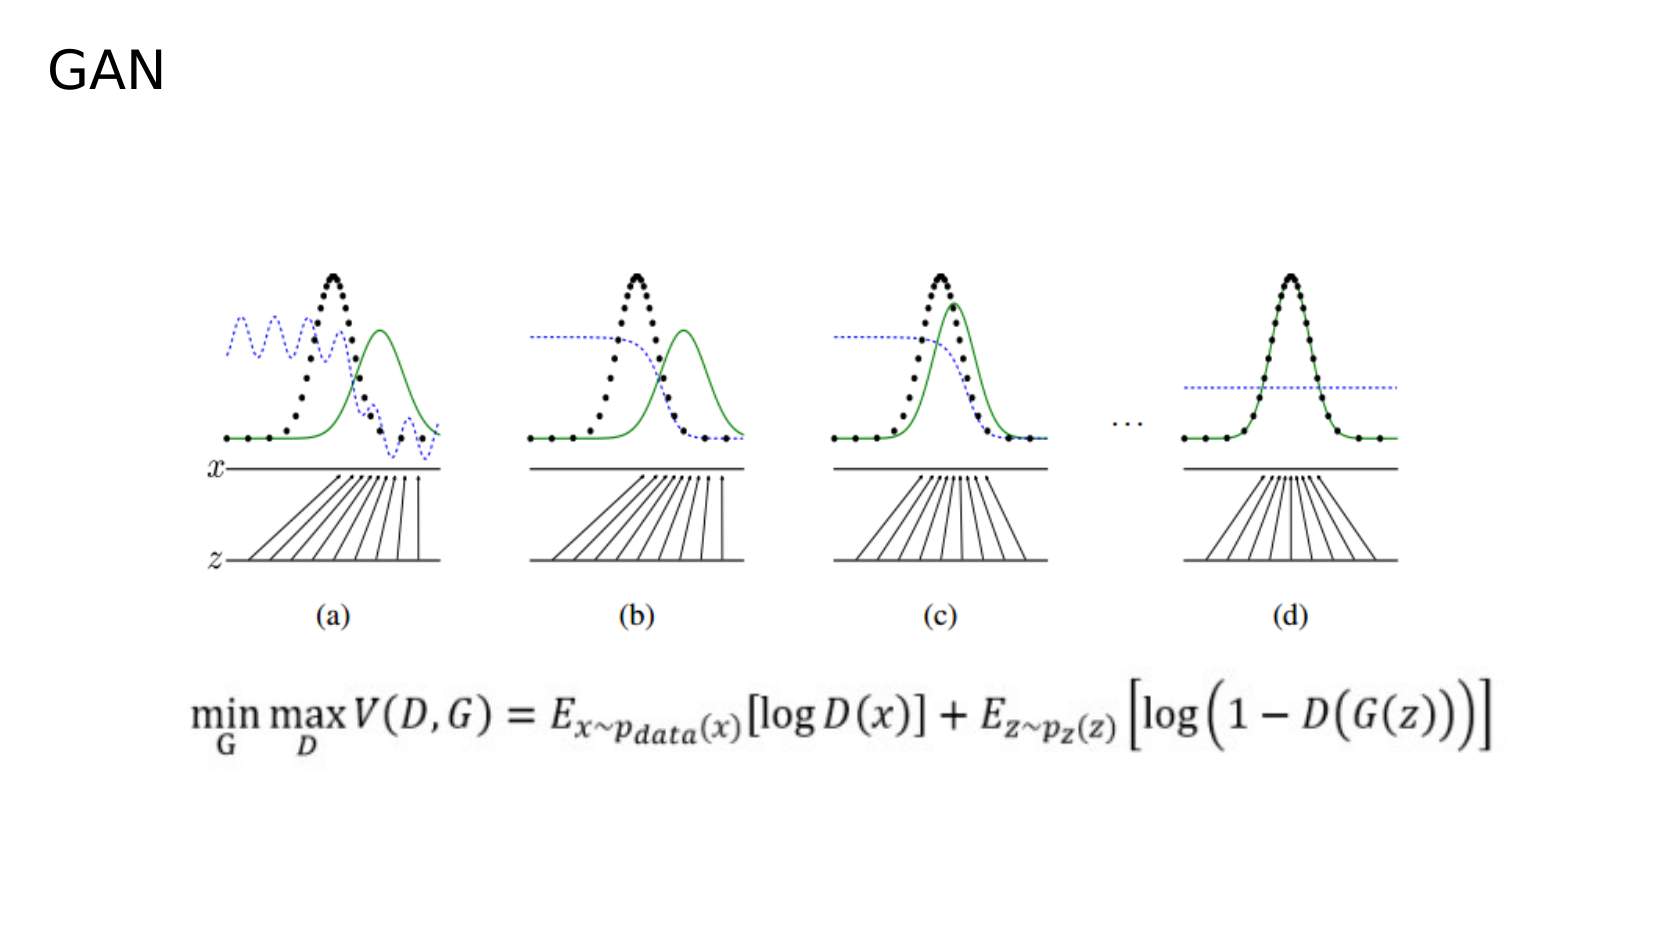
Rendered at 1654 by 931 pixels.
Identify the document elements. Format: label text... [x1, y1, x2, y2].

picture [141, 649, 1539, 781]
title GAN [47, 23, 1536, 119]
picture [183, 247, 1430, 647]
